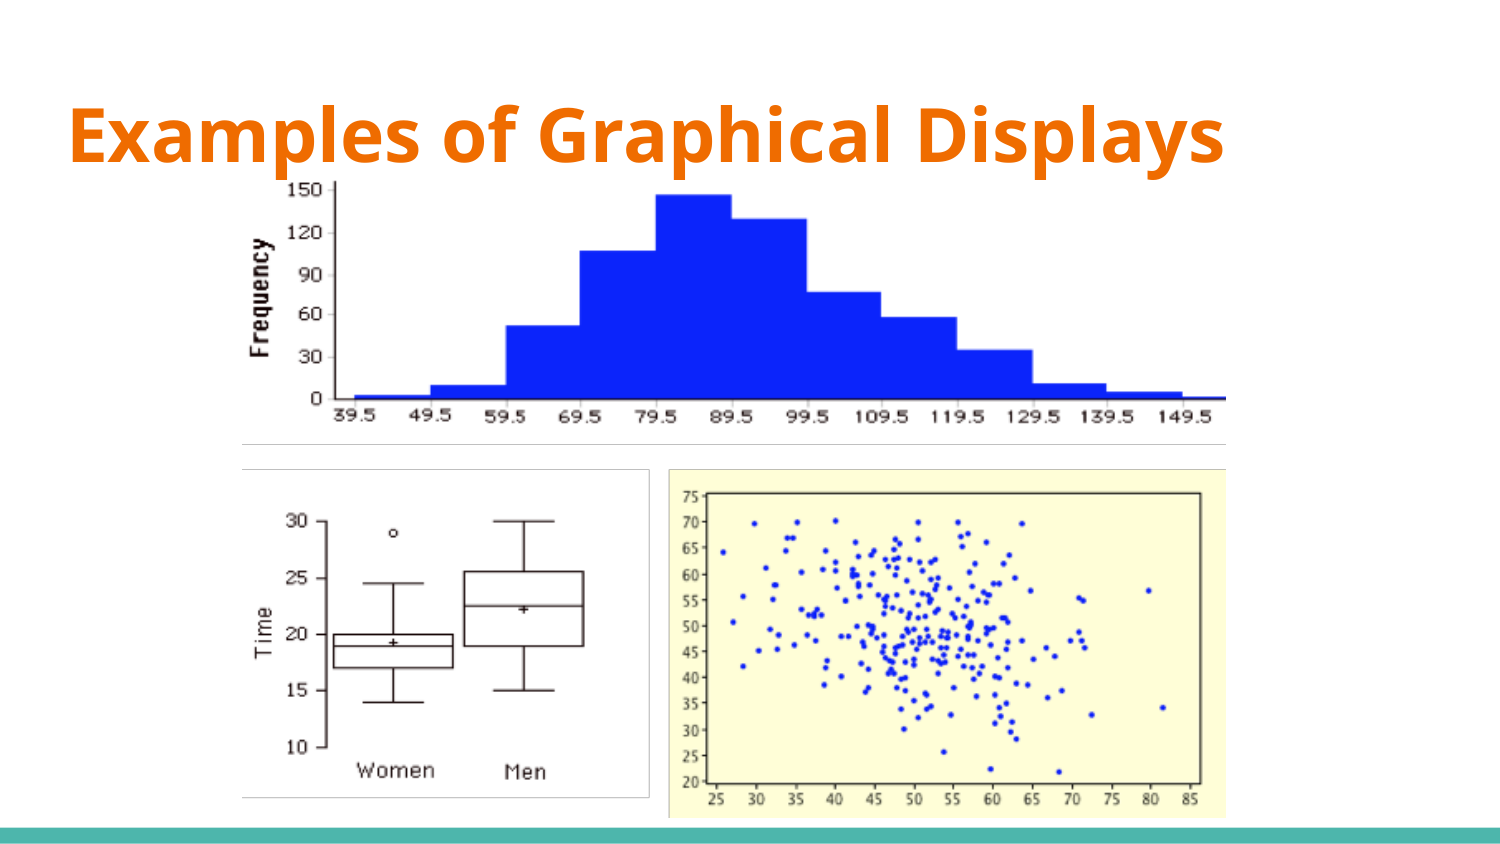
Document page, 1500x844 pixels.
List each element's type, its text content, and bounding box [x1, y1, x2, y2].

title Examples of Graphical Displays [51, 72, 1449, 189]
picture [242, 189, 1226, 818]
